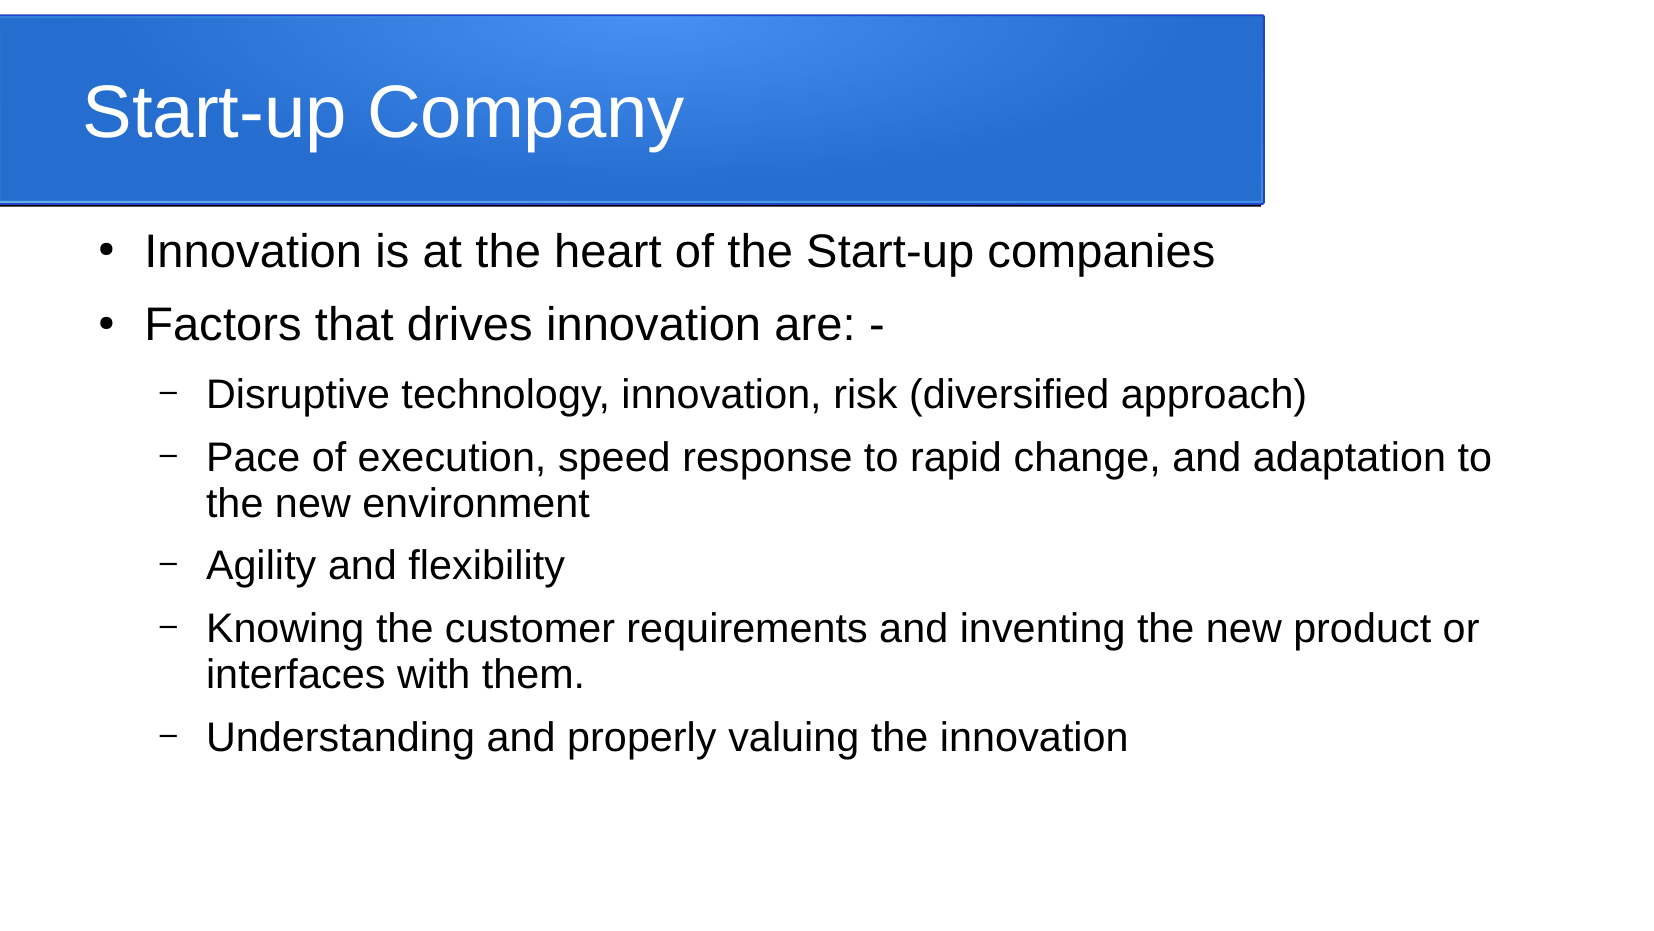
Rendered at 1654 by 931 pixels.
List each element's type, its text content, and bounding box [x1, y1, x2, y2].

list Innovation is at the heart of the Start-up companies Factors that drives innovation are: - Disruptive technology, innovation, risk (diversified approach) Pace of execution, speed response to rapid change, and adaptation to the new environment Agility and flexibility Knowing the customer requirements and inventing the new product or interfaces with them. Understanding and properly valuing the innovation [82, 224, 1546, 764]
title Start-up Company [82, 35, 1235, 189]
